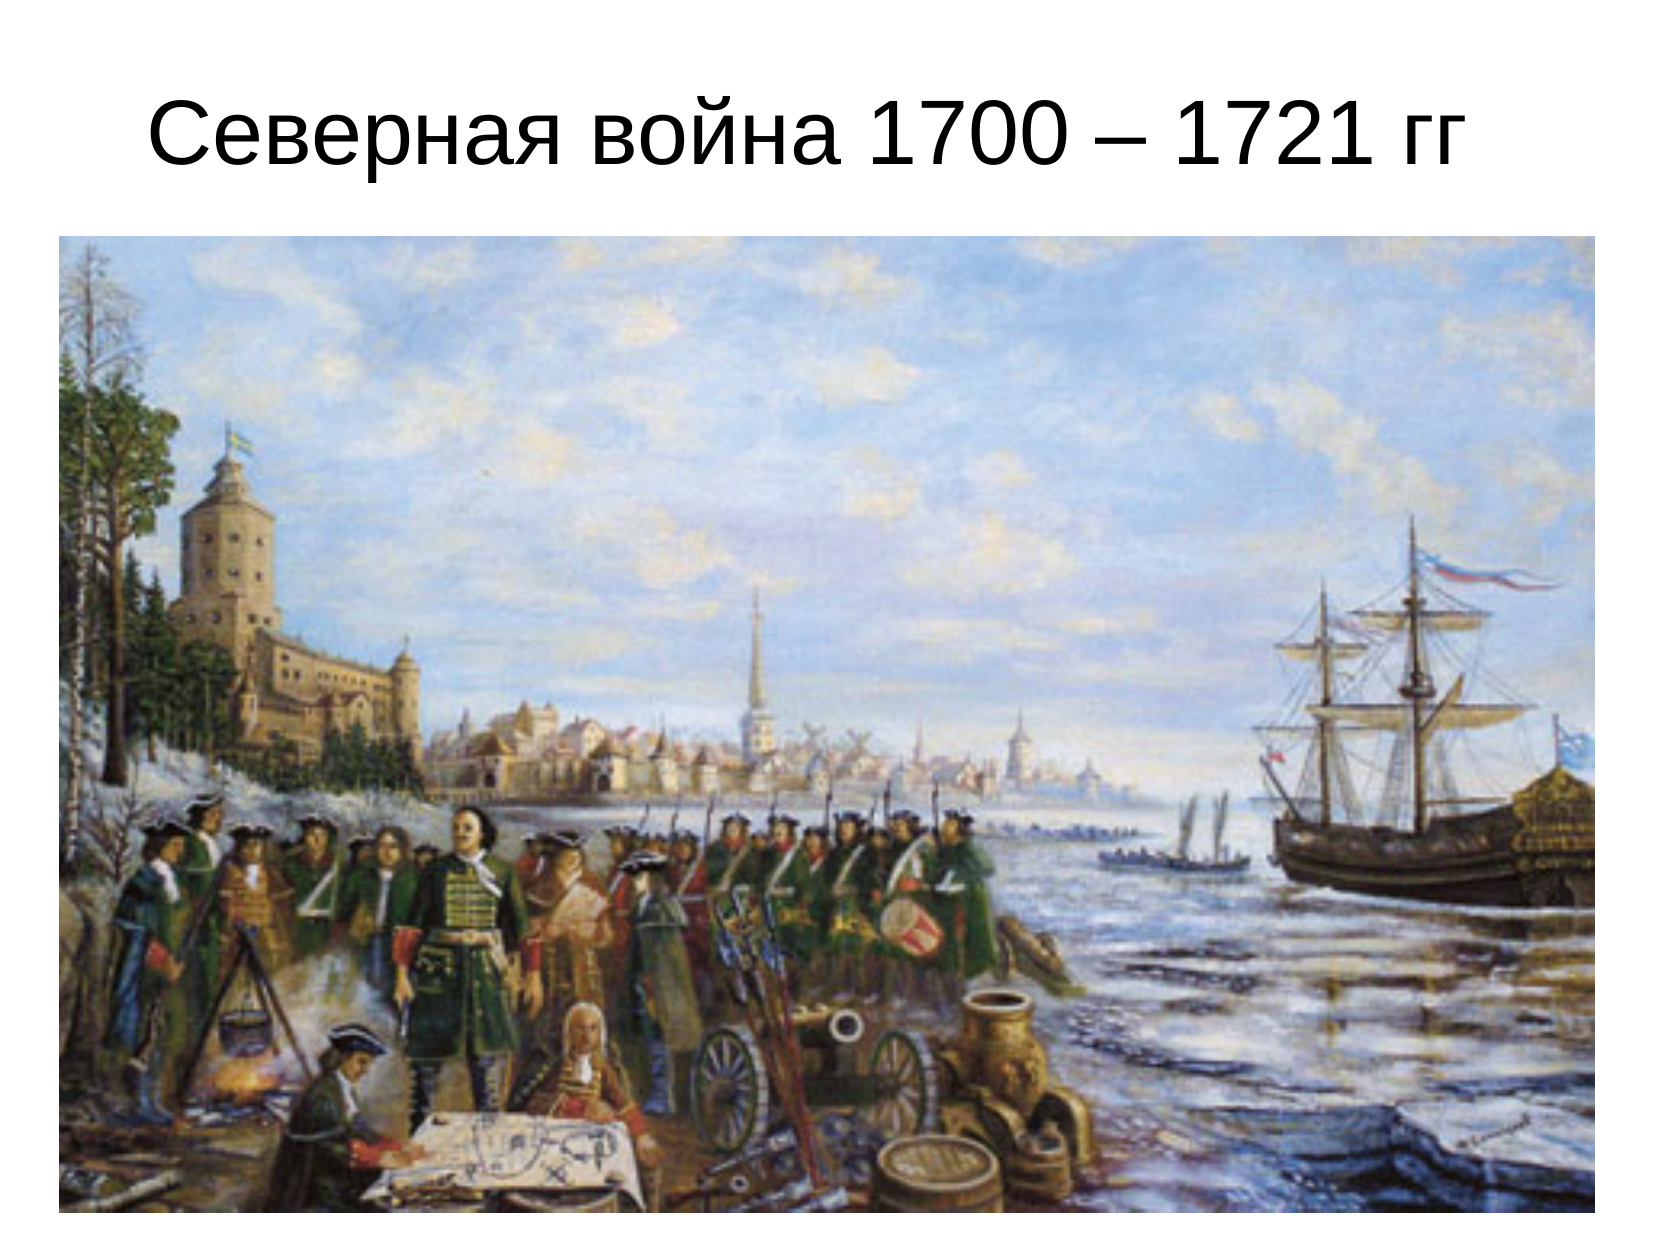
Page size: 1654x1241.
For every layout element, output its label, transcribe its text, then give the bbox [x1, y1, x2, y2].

title Северная война 1700 – 1721 гг [76, 29, 1565, 237]
picture [59, 236, 1595, 1213]
